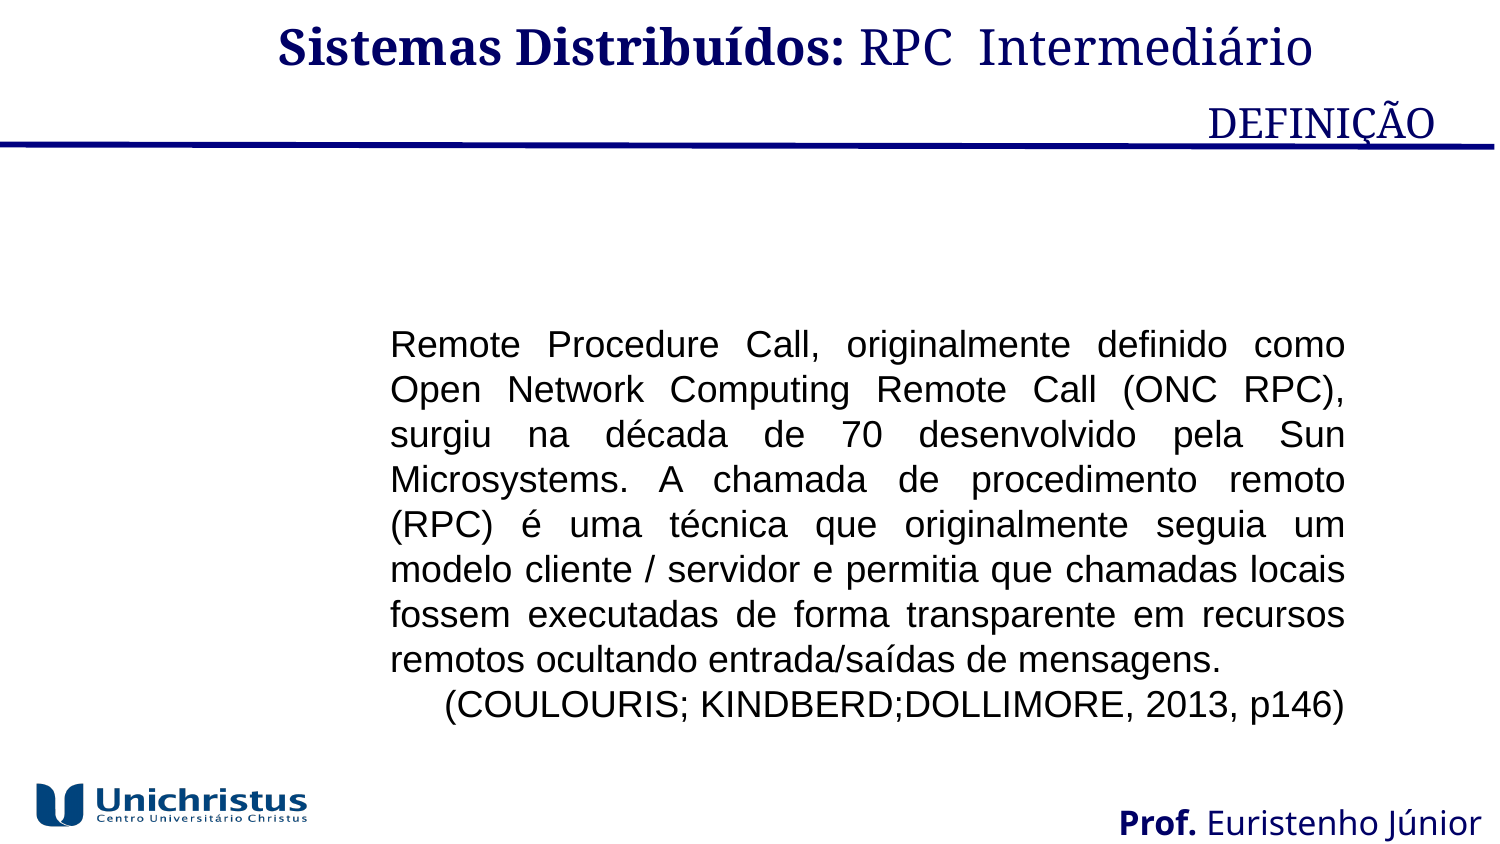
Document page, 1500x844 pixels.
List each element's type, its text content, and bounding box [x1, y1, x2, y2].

picture [32, 781, 311, 828]
text_box DEFINIÇÃO [1192, 86, 1500, 197]
text_box Sistemas Distribuídos: RPC Intermediário [264, 4, 1324, 78]
text_box Prof. Euristenho Júnior [1103, 791, 1500, 844]
text_box Remote Procedure Call, originalmente definido como Open Network Computing Remote Call (ONC RPC), surgiu na década de 70 desenvolvido pela Sun Microsystems. A chamada de procedimento remoto (RPC) é uma técnica que originalmente seguia um modelo cliente / servidor e permitia que chamadas locais fossem executadas de forma transparente em recursos remotos ocultando entrada/saídas de mensagens. (COULOURIS; KINDBERD;DOLLIMORE, 2013, p146) [374, 305, 1361, 539]
